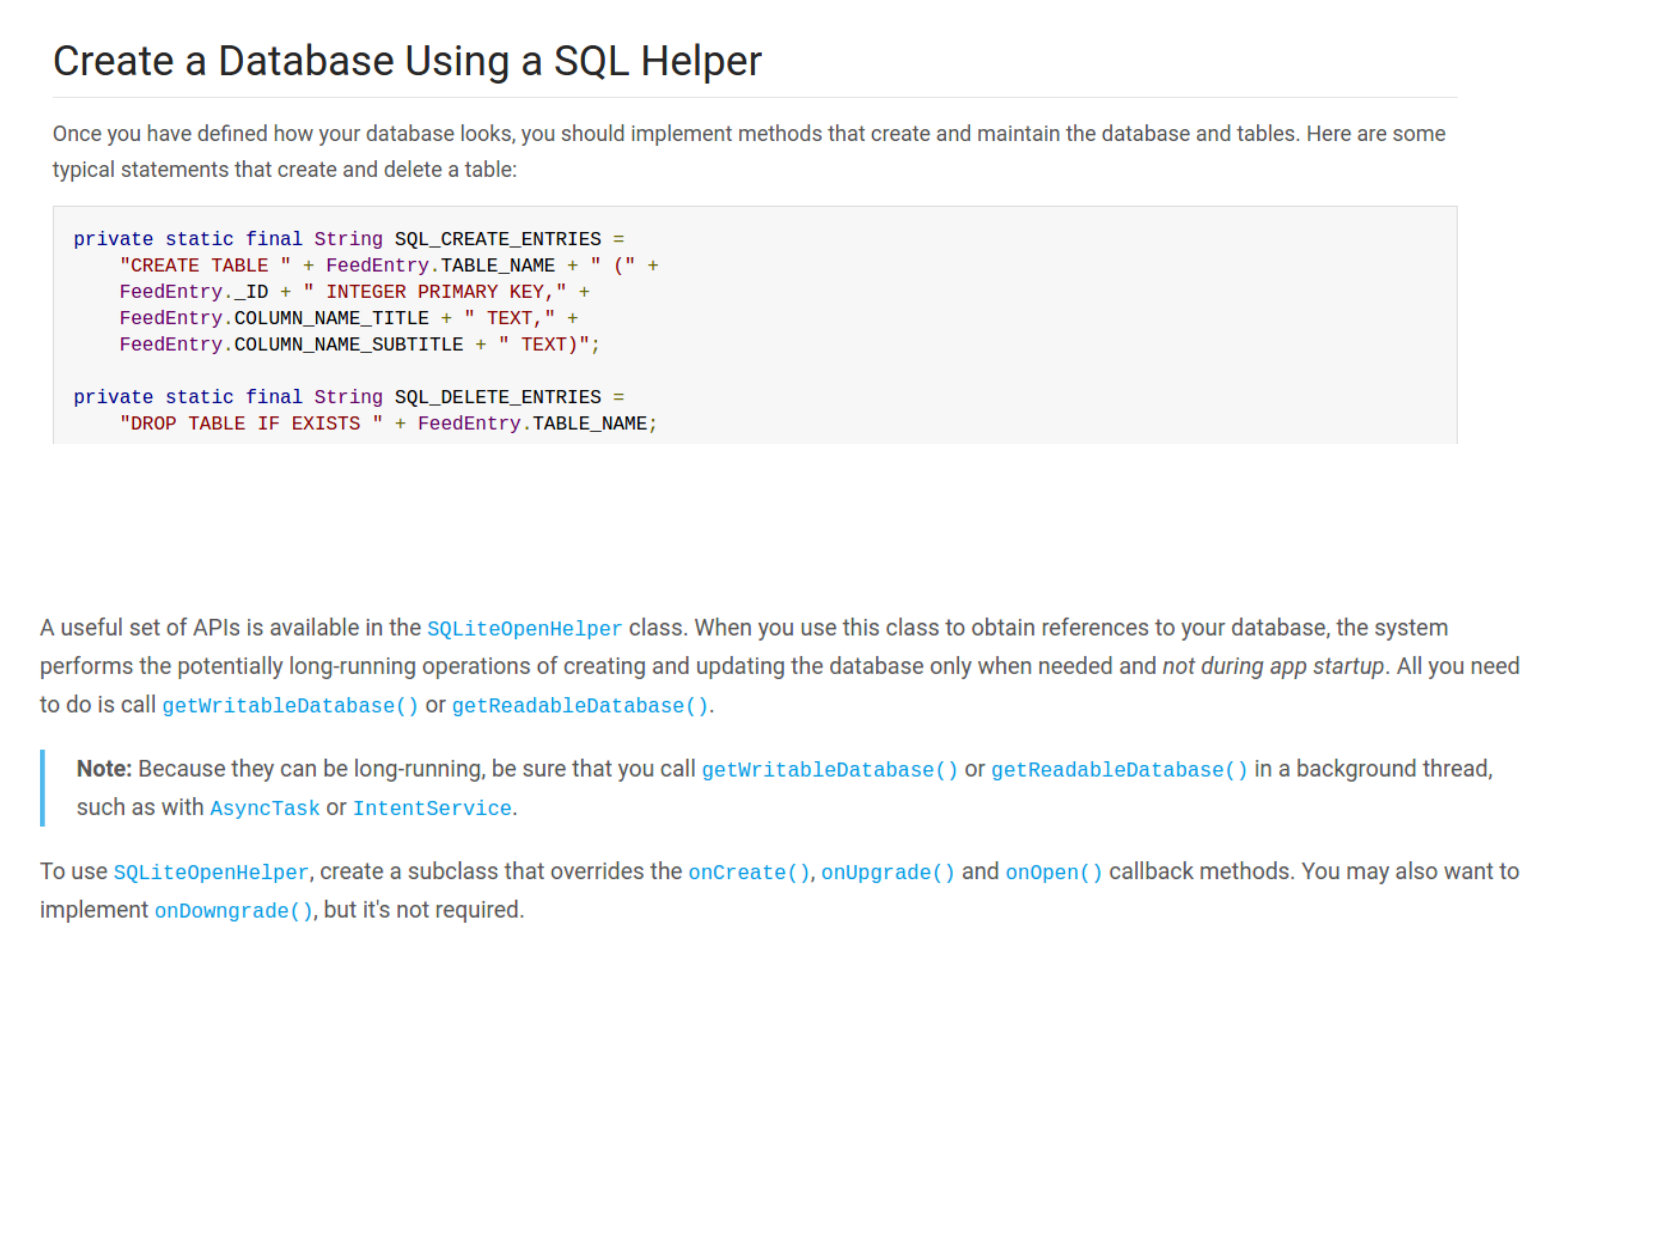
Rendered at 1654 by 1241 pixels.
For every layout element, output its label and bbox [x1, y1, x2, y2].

picture [21, 610, 1600, 937]
picture [17, 31, 1654, 444]
